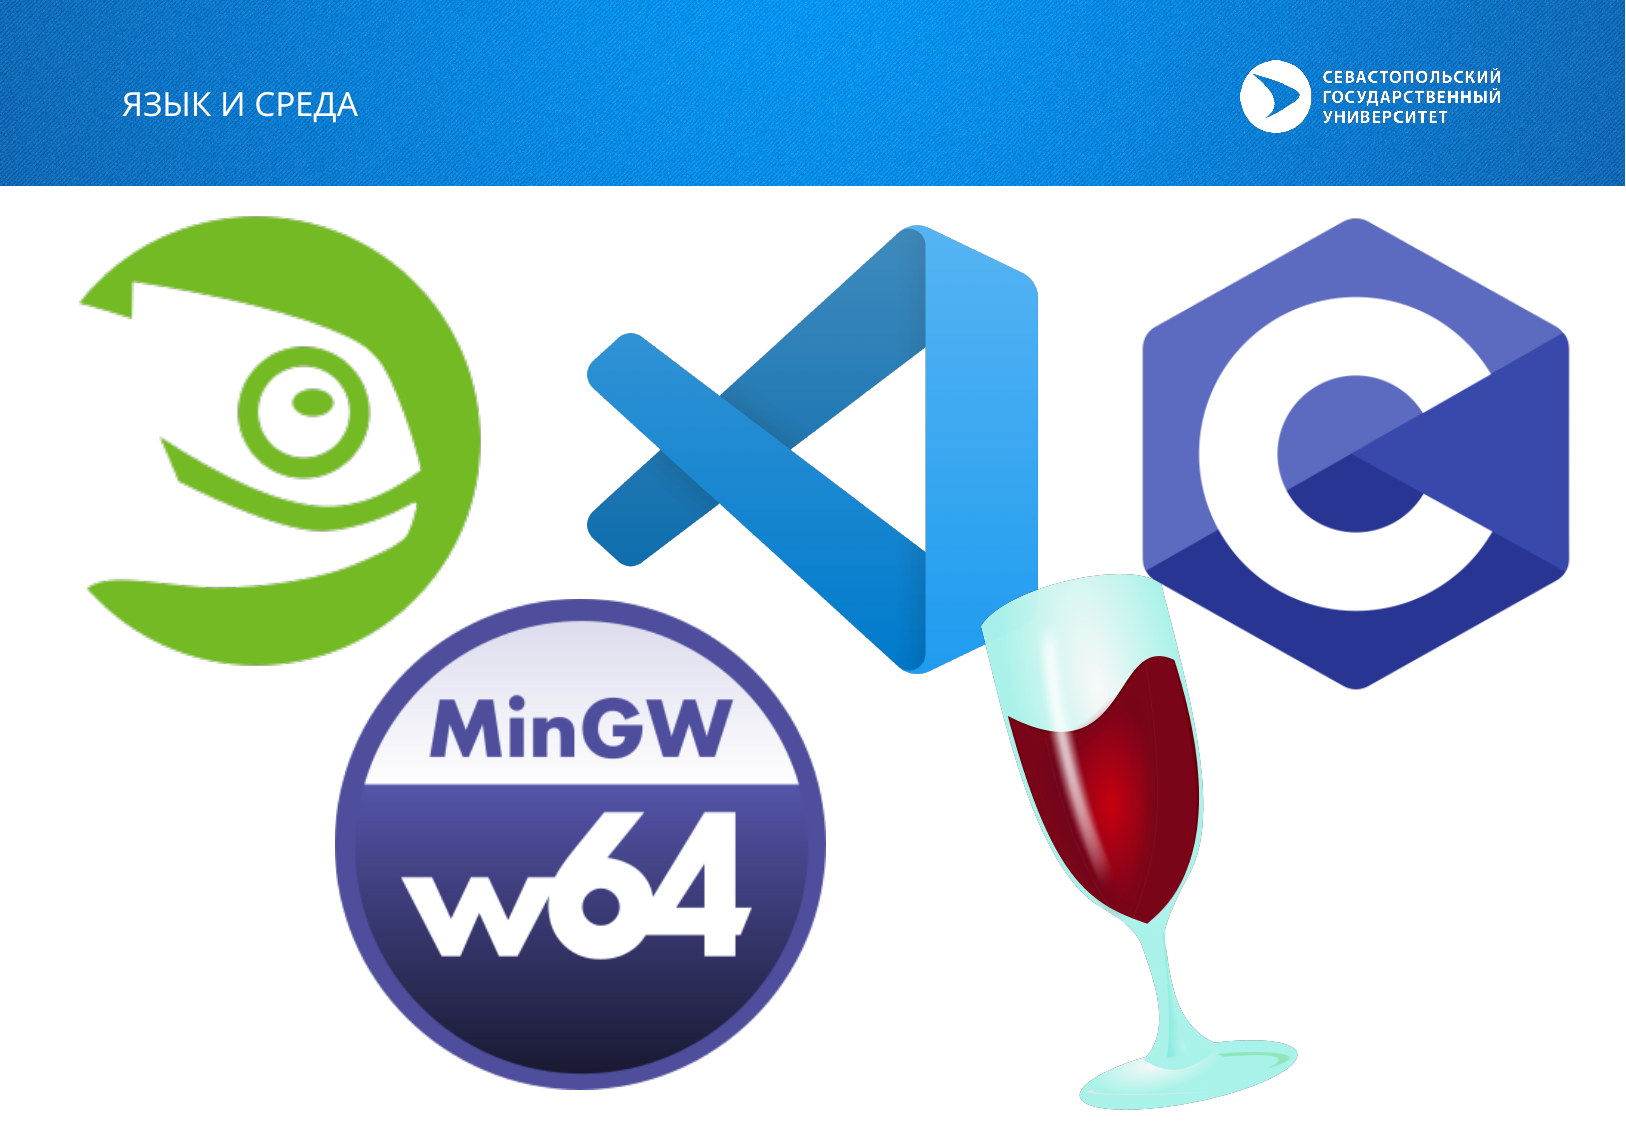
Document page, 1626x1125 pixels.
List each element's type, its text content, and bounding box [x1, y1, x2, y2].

picture [0, 0, 1625, 1125]
text_box ЯЗЫК И СРЕДА [107, 80, 1012, 131]
